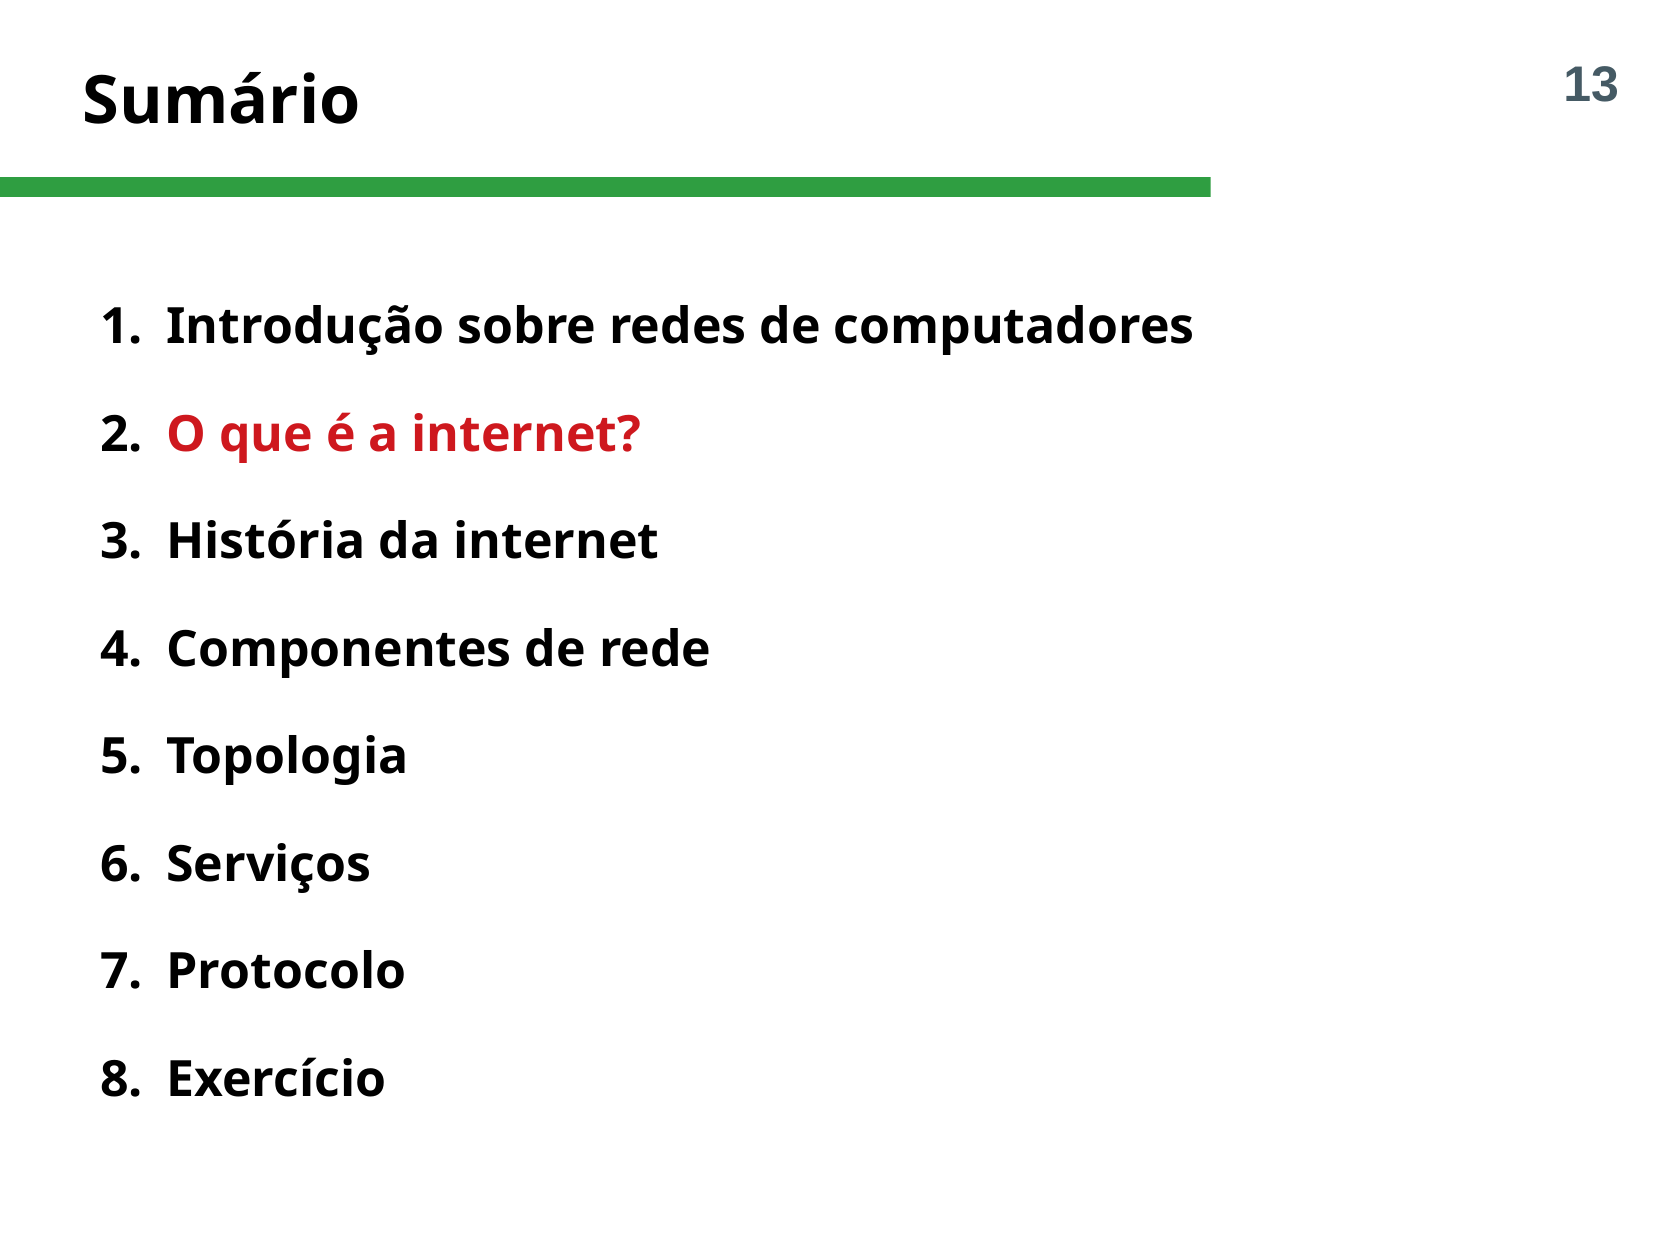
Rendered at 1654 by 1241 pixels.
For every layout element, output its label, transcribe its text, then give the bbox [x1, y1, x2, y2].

title Sumário [82, 0, 1152, 202]
list Introdução sobre redes de computadores O que é a internet? História da internet Componentes de rede Topologia Serviços Protocolo Exercício [82, 290, 1571, 1216]
